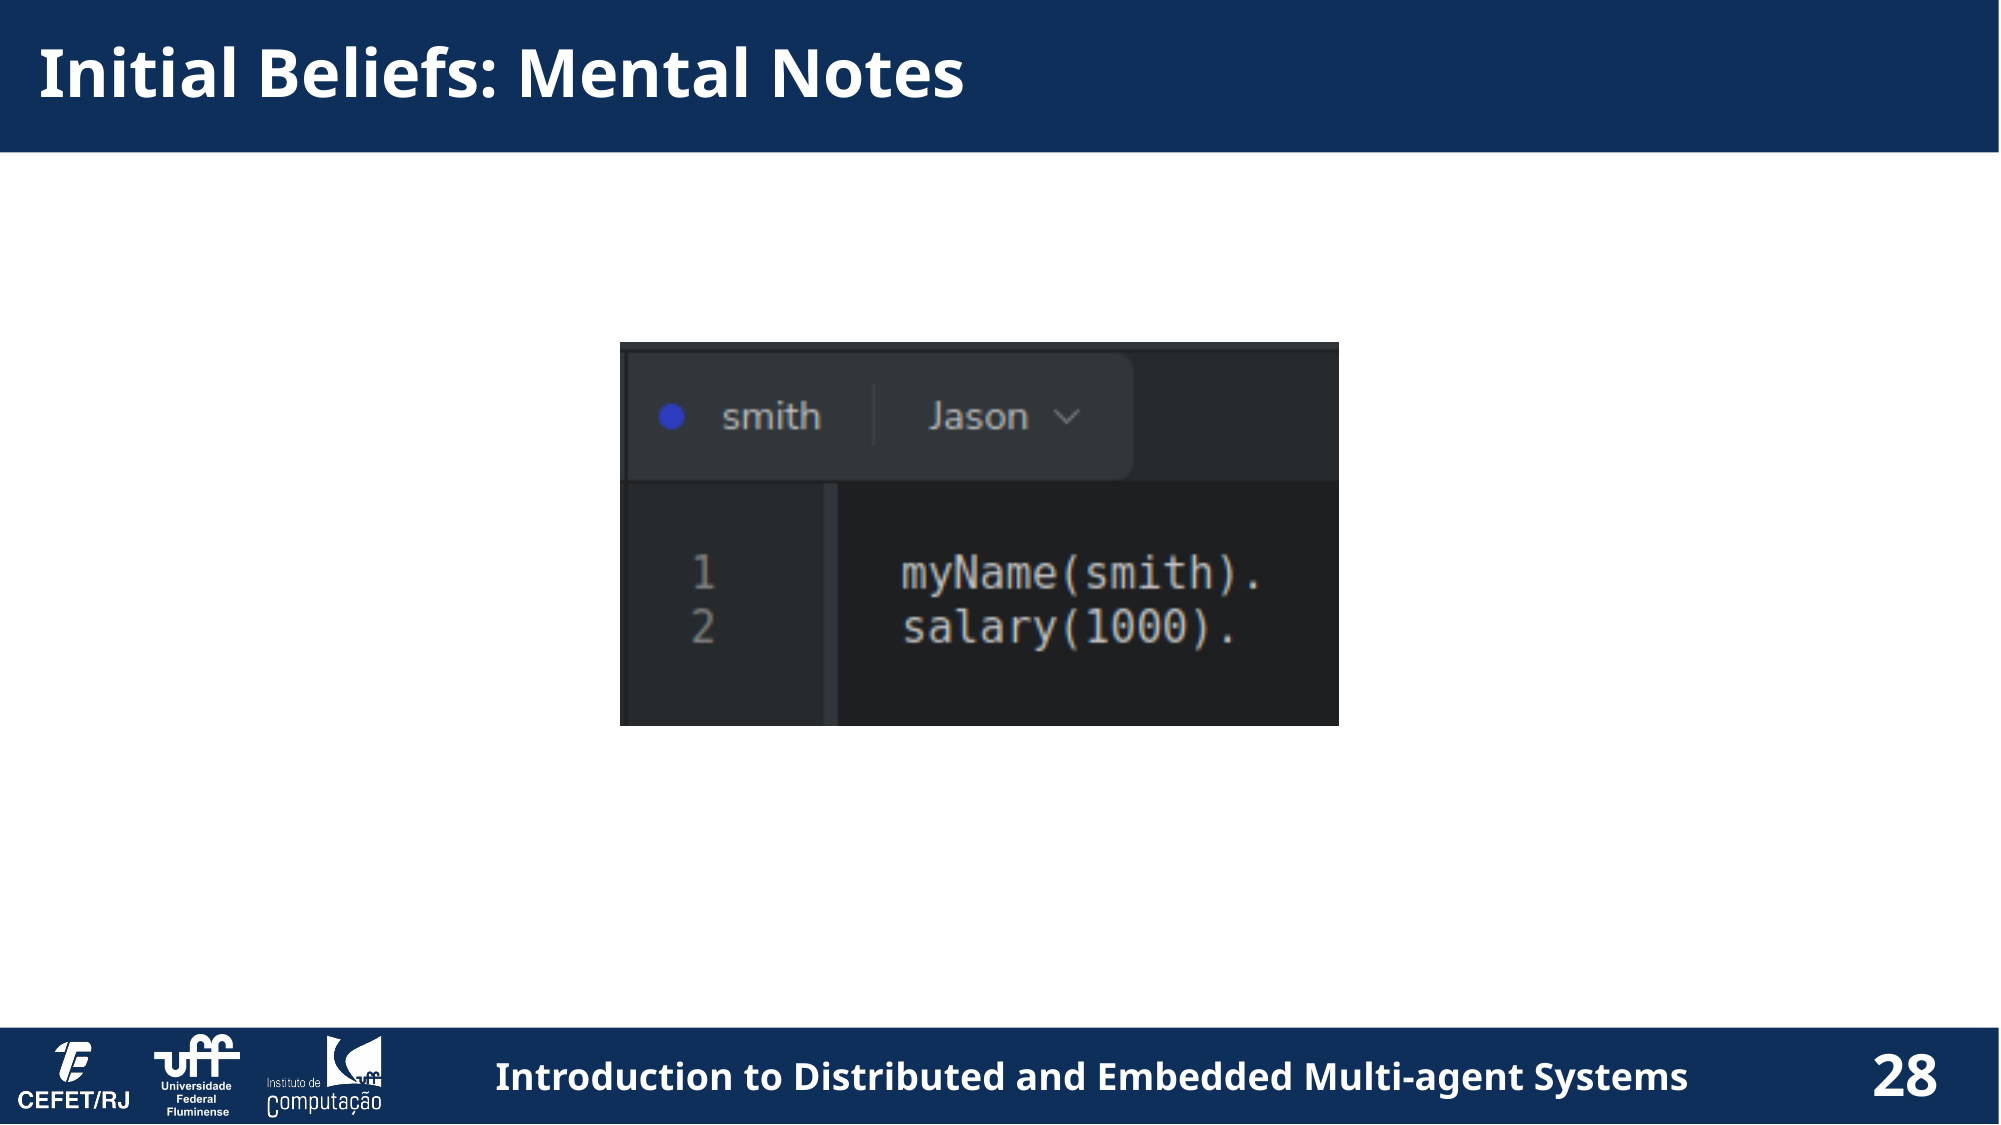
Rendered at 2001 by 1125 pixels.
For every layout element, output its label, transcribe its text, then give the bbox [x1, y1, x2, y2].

picture [265, 1033, 383, 1118]
picture [620, 342, 1339, 726]
text_box Initial Beliefs: Mental Notes [25, 23, 1999, 119]
picture [18, 1021, 129, 1125]
picture [153, 1033, 241, 1121]
